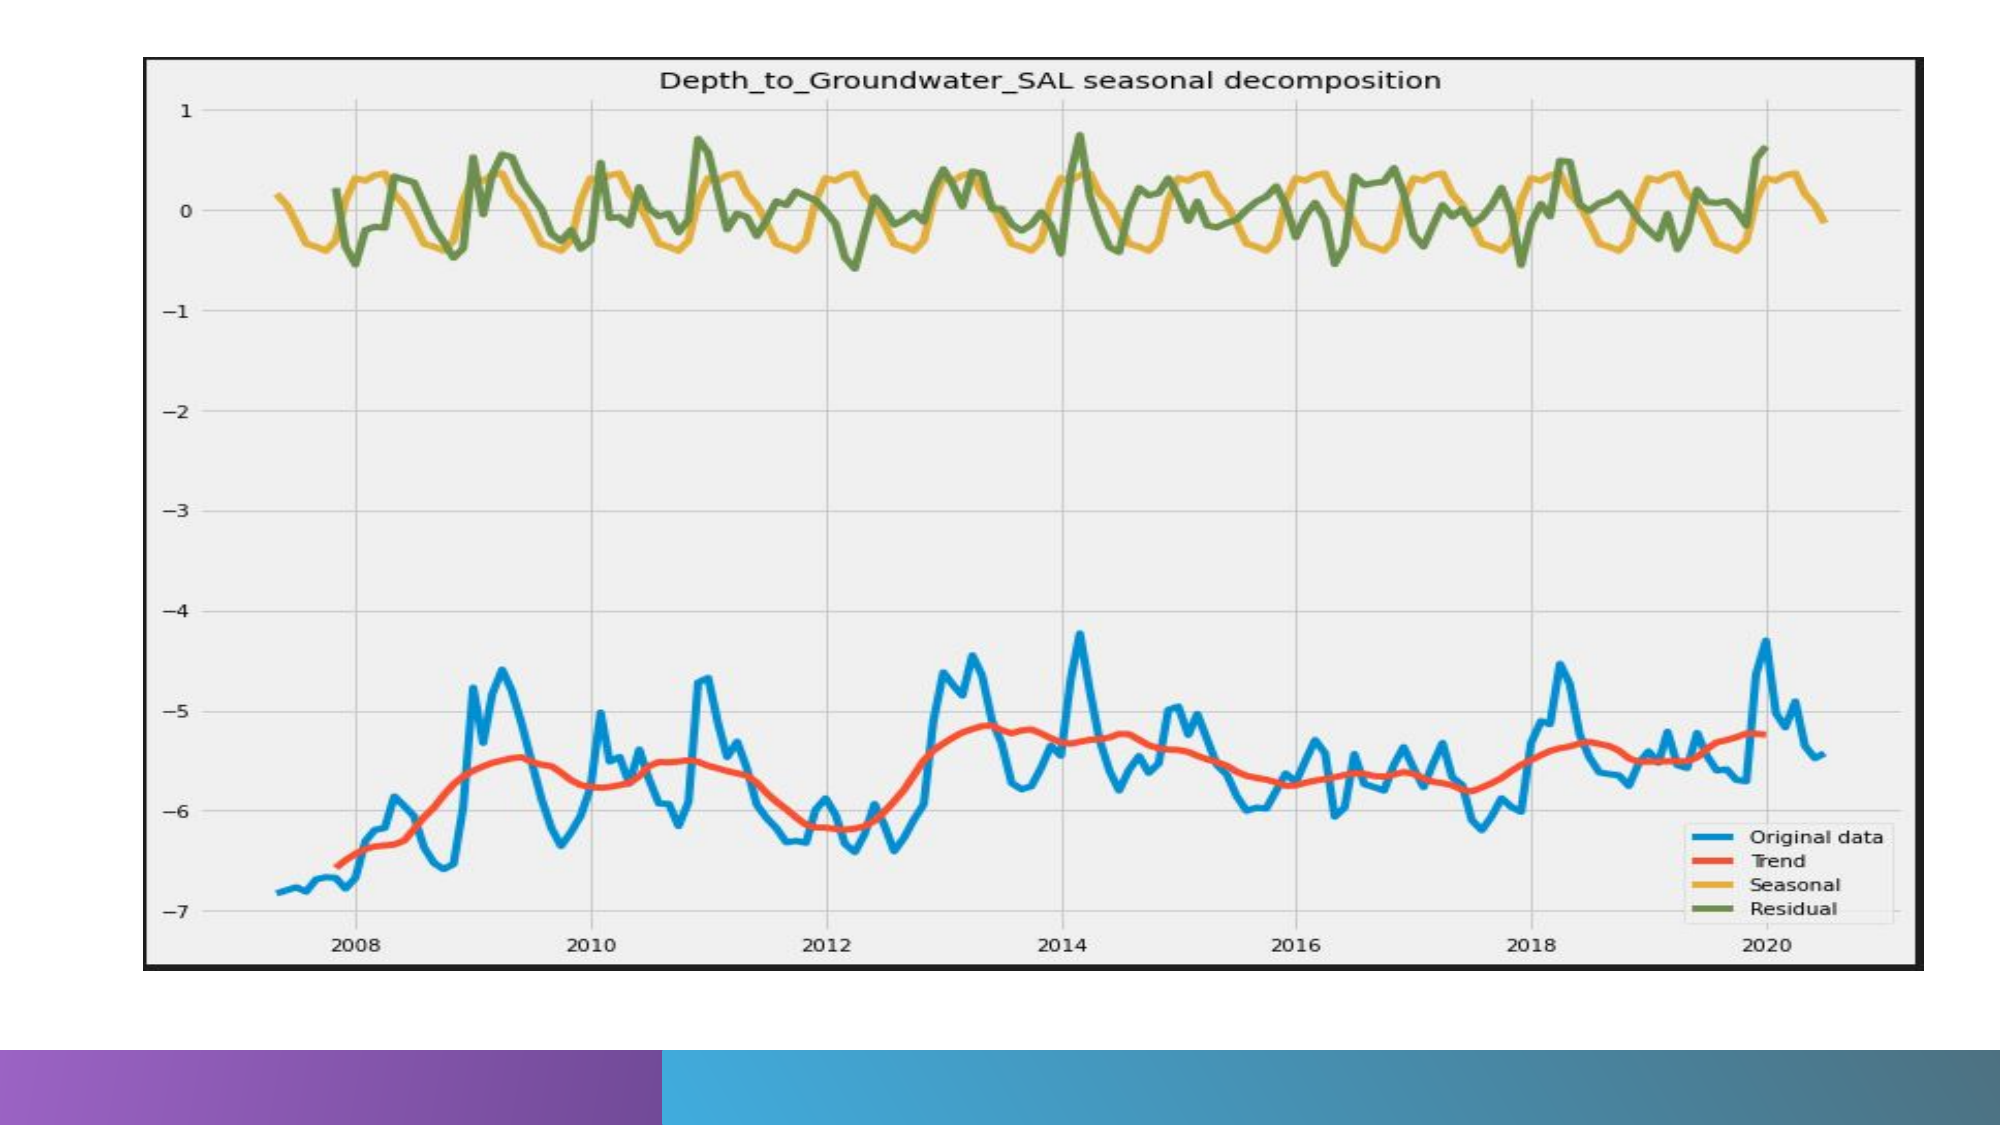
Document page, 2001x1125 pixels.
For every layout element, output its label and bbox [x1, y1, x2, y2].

picture [143, 57, 1924, 971]
